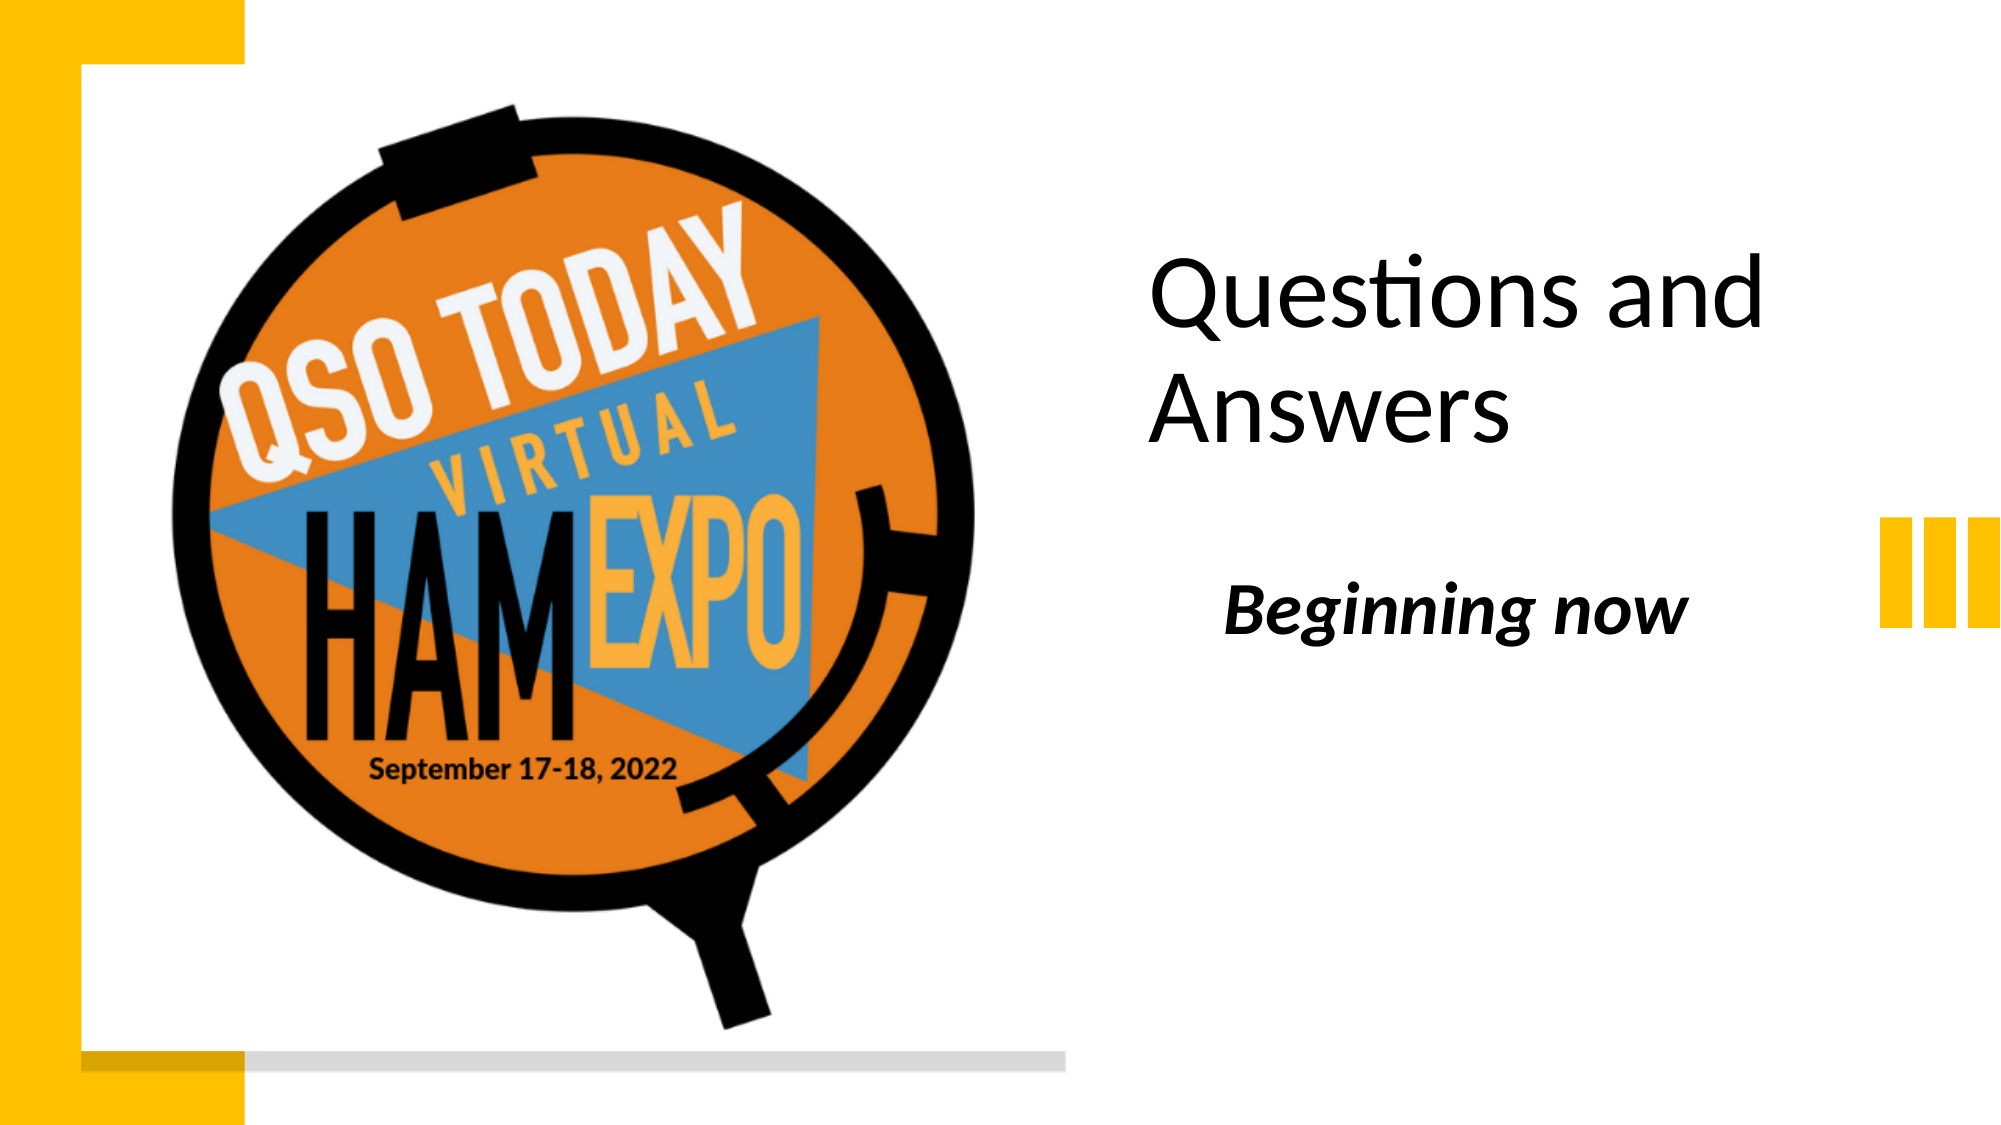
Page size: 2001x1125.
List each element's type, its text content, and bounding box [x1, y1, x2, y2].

text_box Beginning now [1209, 544, 1746, 665]
text_box Questions and Answers [1134, 211, 1880, 473]
text_box [0, 0, 2000, 1125]
picture [90, 74, 1061, 1044]
